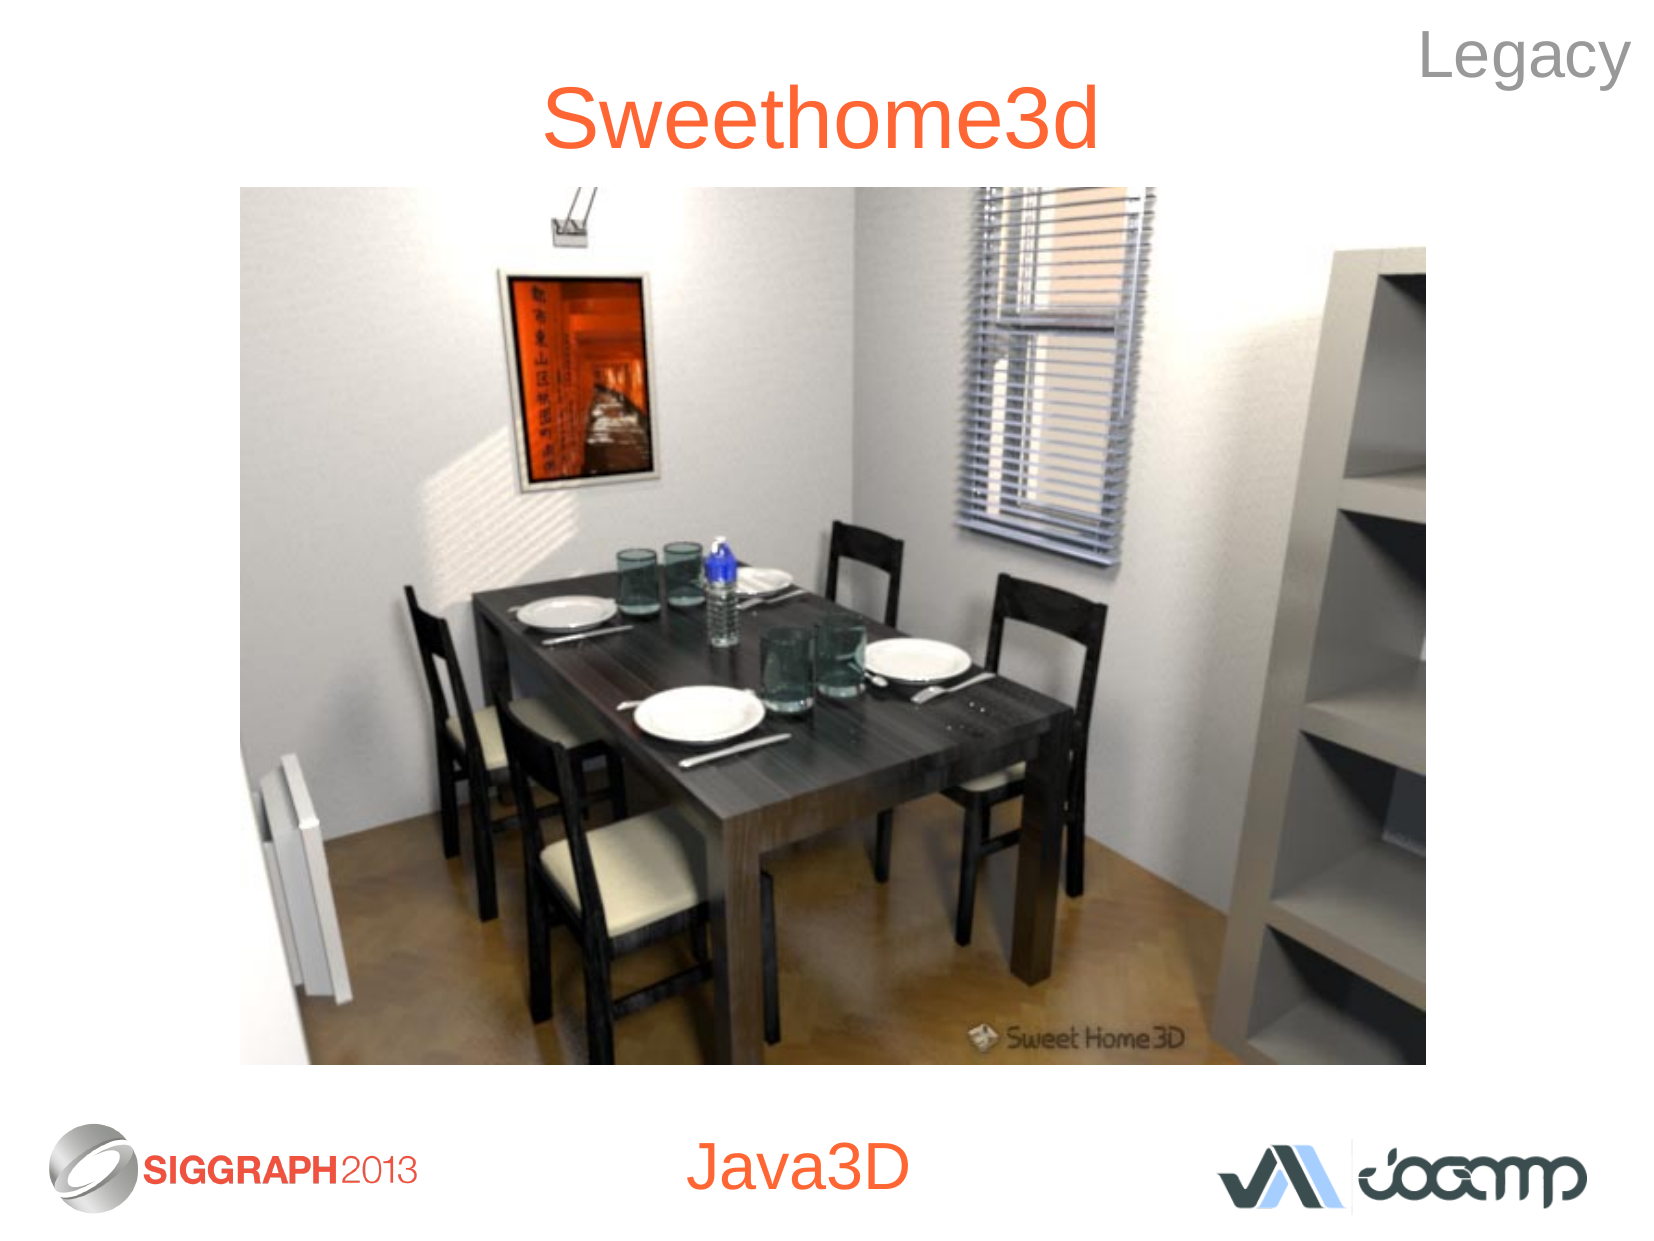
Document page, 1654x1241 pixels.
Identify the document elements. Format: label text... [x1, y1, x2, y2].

text_box Java3D [653, 1117, 946, 1216]
text_box Legacy [1402, 9, 1648, 115]
title Sweethome3d [68, 49, 1576, 188]
picture [45, 1122, 421, 1215]
picture [1215, 1139, 1587, 1215]
picture [240, 187, 1426, 1066]
